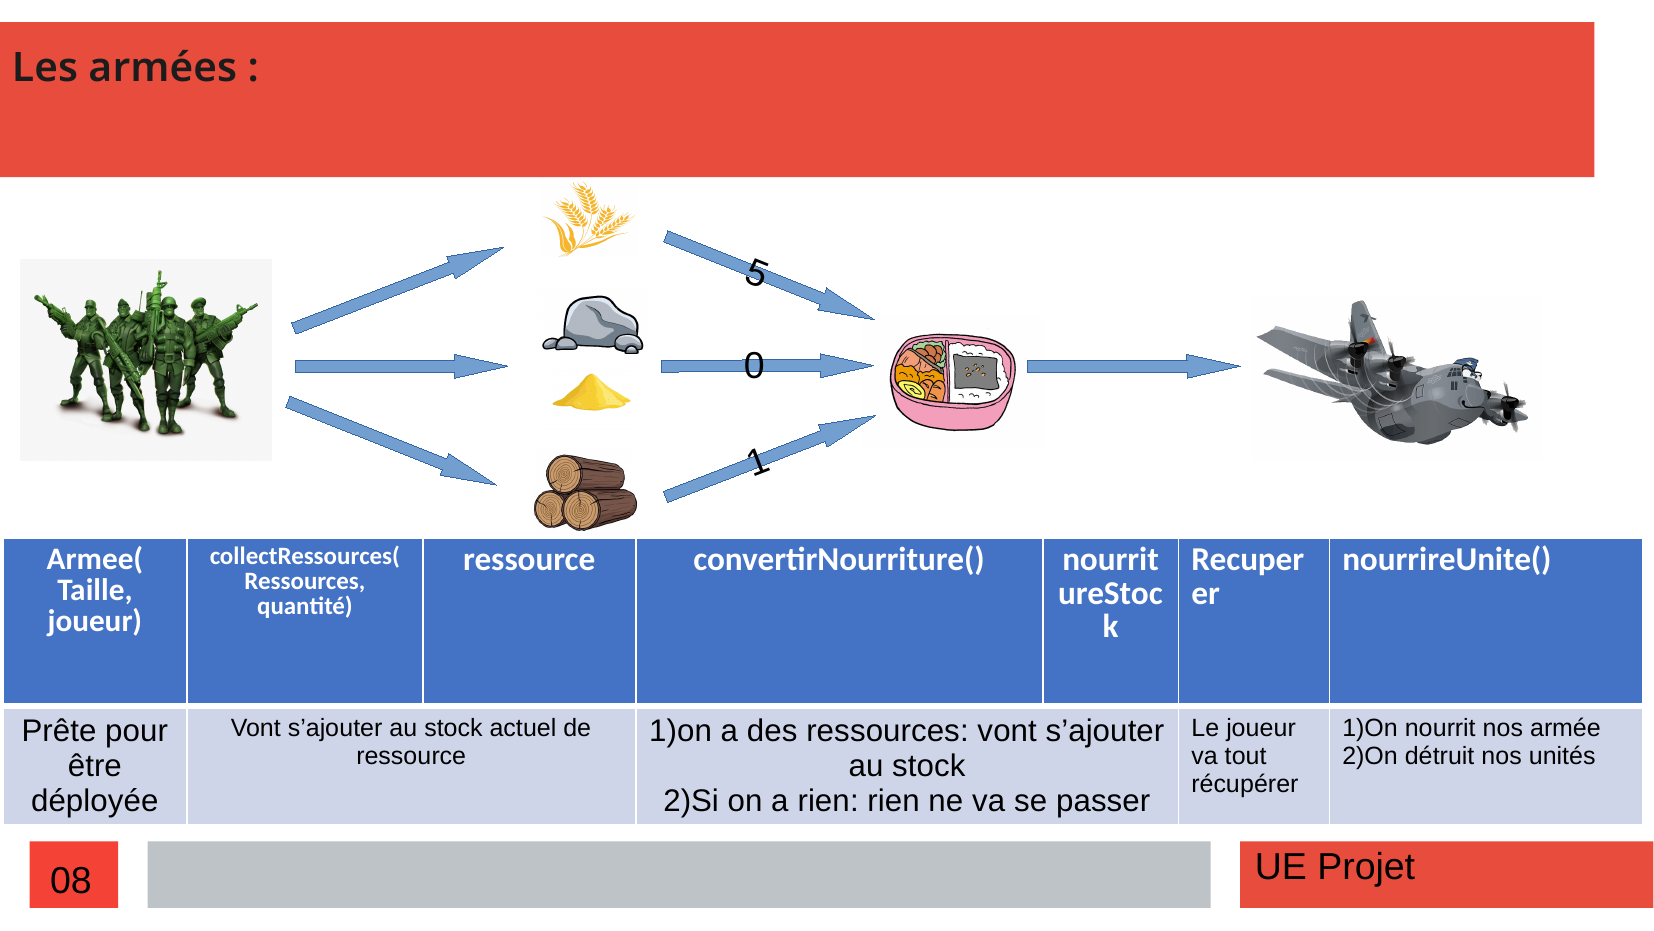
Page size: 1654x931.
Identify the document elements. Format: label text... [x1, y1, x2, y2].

picture [541, 178, 638, 257]
table_header collectRessources( Ressources, quantité) [188, 539, 422, 703]
text_box 0 [762, 353, 874, 378]
text_box [291, 247, 504, 334]
picture [1251, 295, 1542, 461]
table_cell Vont s’ajouter au stock actuel de ressource [188, 709, 635, 824]
picture [20, 259, 272, 461]
text_box [295, 354, 508, 379]
text_box 1 [757, 415, 876, 466]
text_box [1027, 354, 1241, 379]
text_box [285, 396, 497, 486]
text_box 1 [663, 456, 758, 503]
table_header Armee( Taille, joueur) [4, 539, 186, 703]
picture [538, 288, 650, 430]
list Les armées : [11, 38, 739, 296]
text_box 0 [748, 359, 759, 372]
table_cell Prête pour être déployée [4, 709, 186, 824]
table_cell 1)On nourrit nos armée 2)On détruit nos unités [1330, 709, 1642, 824]
table_cell Le joueur va tout récupérer [1179, 709, 1329, 824]
picture [531, 448, 638, 536]
table_cell 1)on a des ressources: vont s’ajouter au stock 2)Si on a rien: rien ne va se passer [637, 709, 1178, 824]
picture [862, 316, 1044, 449]
table_header Recuperer [1179, 539, 1329, 703]
text_box 5 [753, 265, 875, 320]
table_header nourritureStock [1044, 539, 1178, 703]
table_header nourrireUnite() [1330, 539, 1642, 703]
table_header convertirNourriture() [637, 539, 1042, 703]
table_header ressource [424, 539, 635, 703]
text_box 0 [661, 359, 745, 373]
text_box 08 [35, 852, 119, 910]
text_box 5 [663, 230, 760, 280]
text_box UE Projet [1240, 838, 1501, 896]
